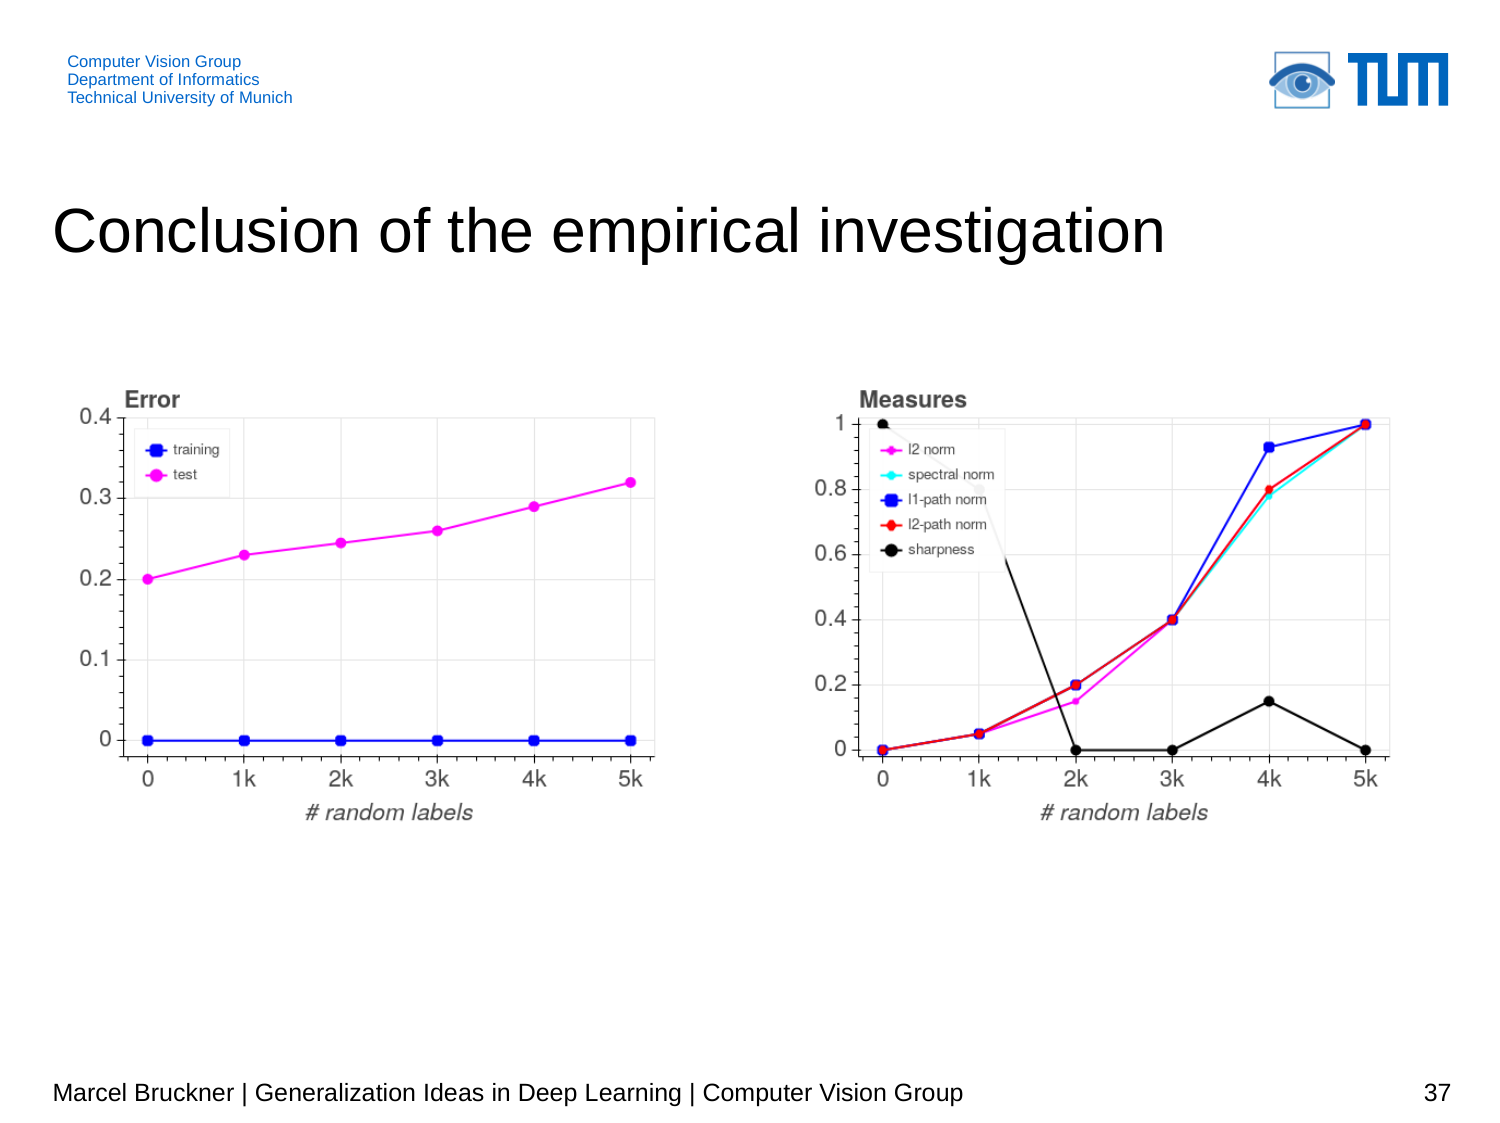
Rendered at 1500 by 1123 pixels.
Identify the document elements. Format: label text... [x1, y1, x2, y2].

picture [810, 374, 1422, 830]
picture [75, 374, 687, 830]
picture [1269, 47, 1335, 113]
title Conclusion of the empirical investigation [52, 195, 1453, 266]
